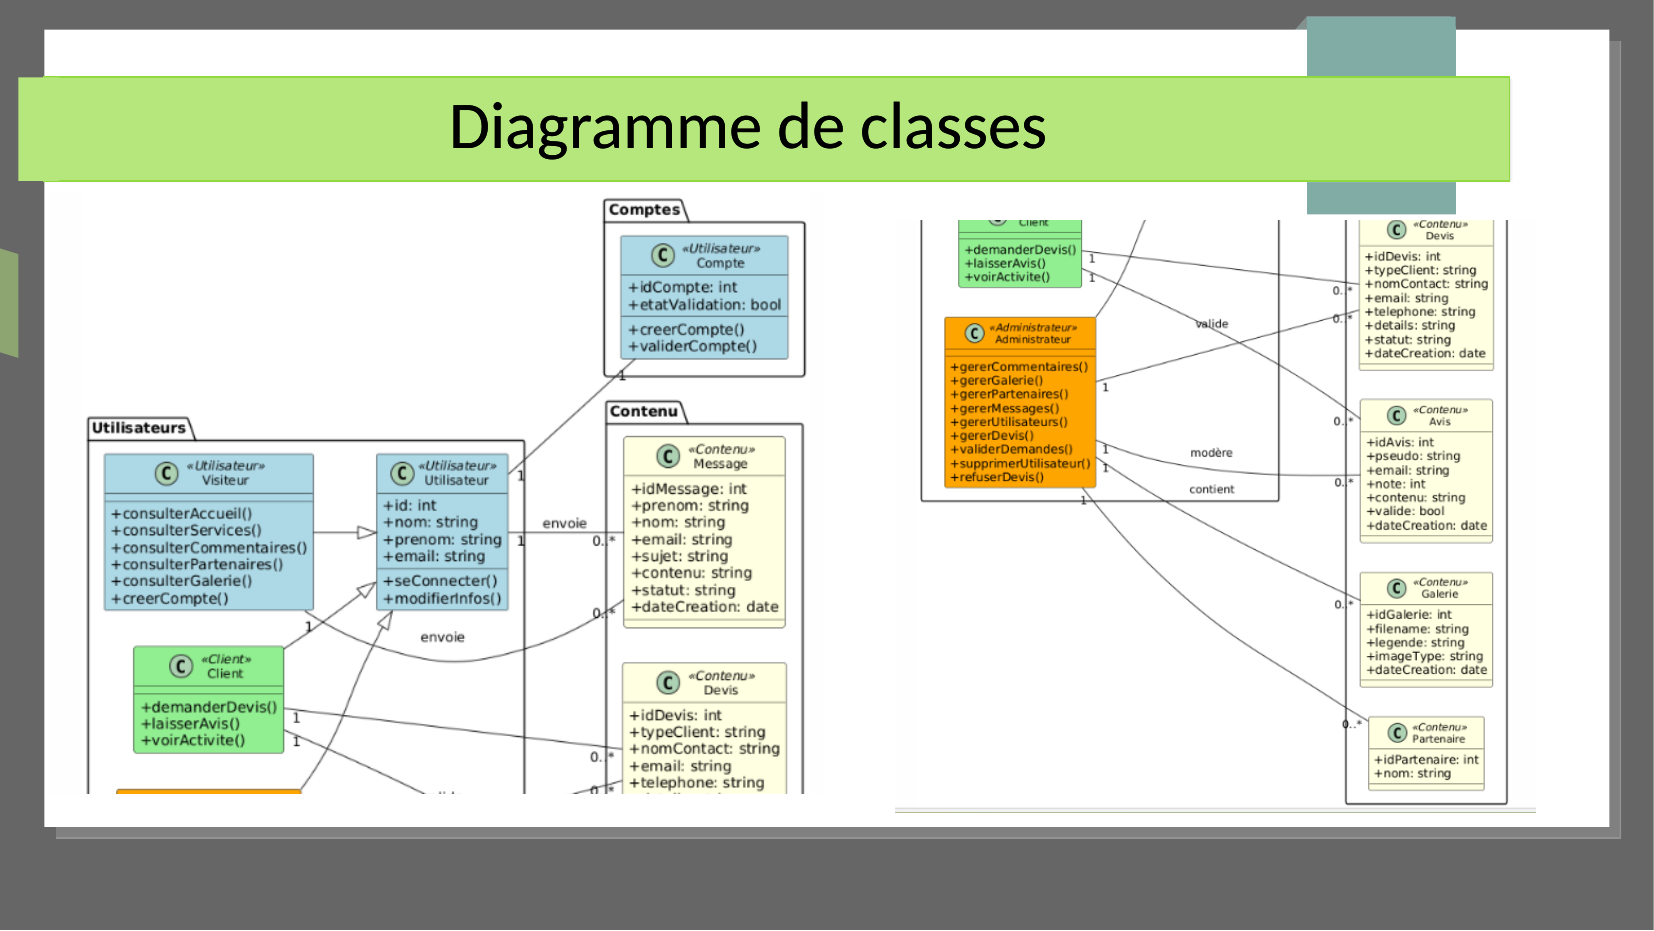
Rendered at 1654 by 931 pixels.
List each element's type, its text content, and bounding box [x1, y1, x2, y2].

picture [895, 220, 1536, 813]
text_box Diagramme de classes [434, 74, 1262, 171]
picture [47, 193, 823, 794]
